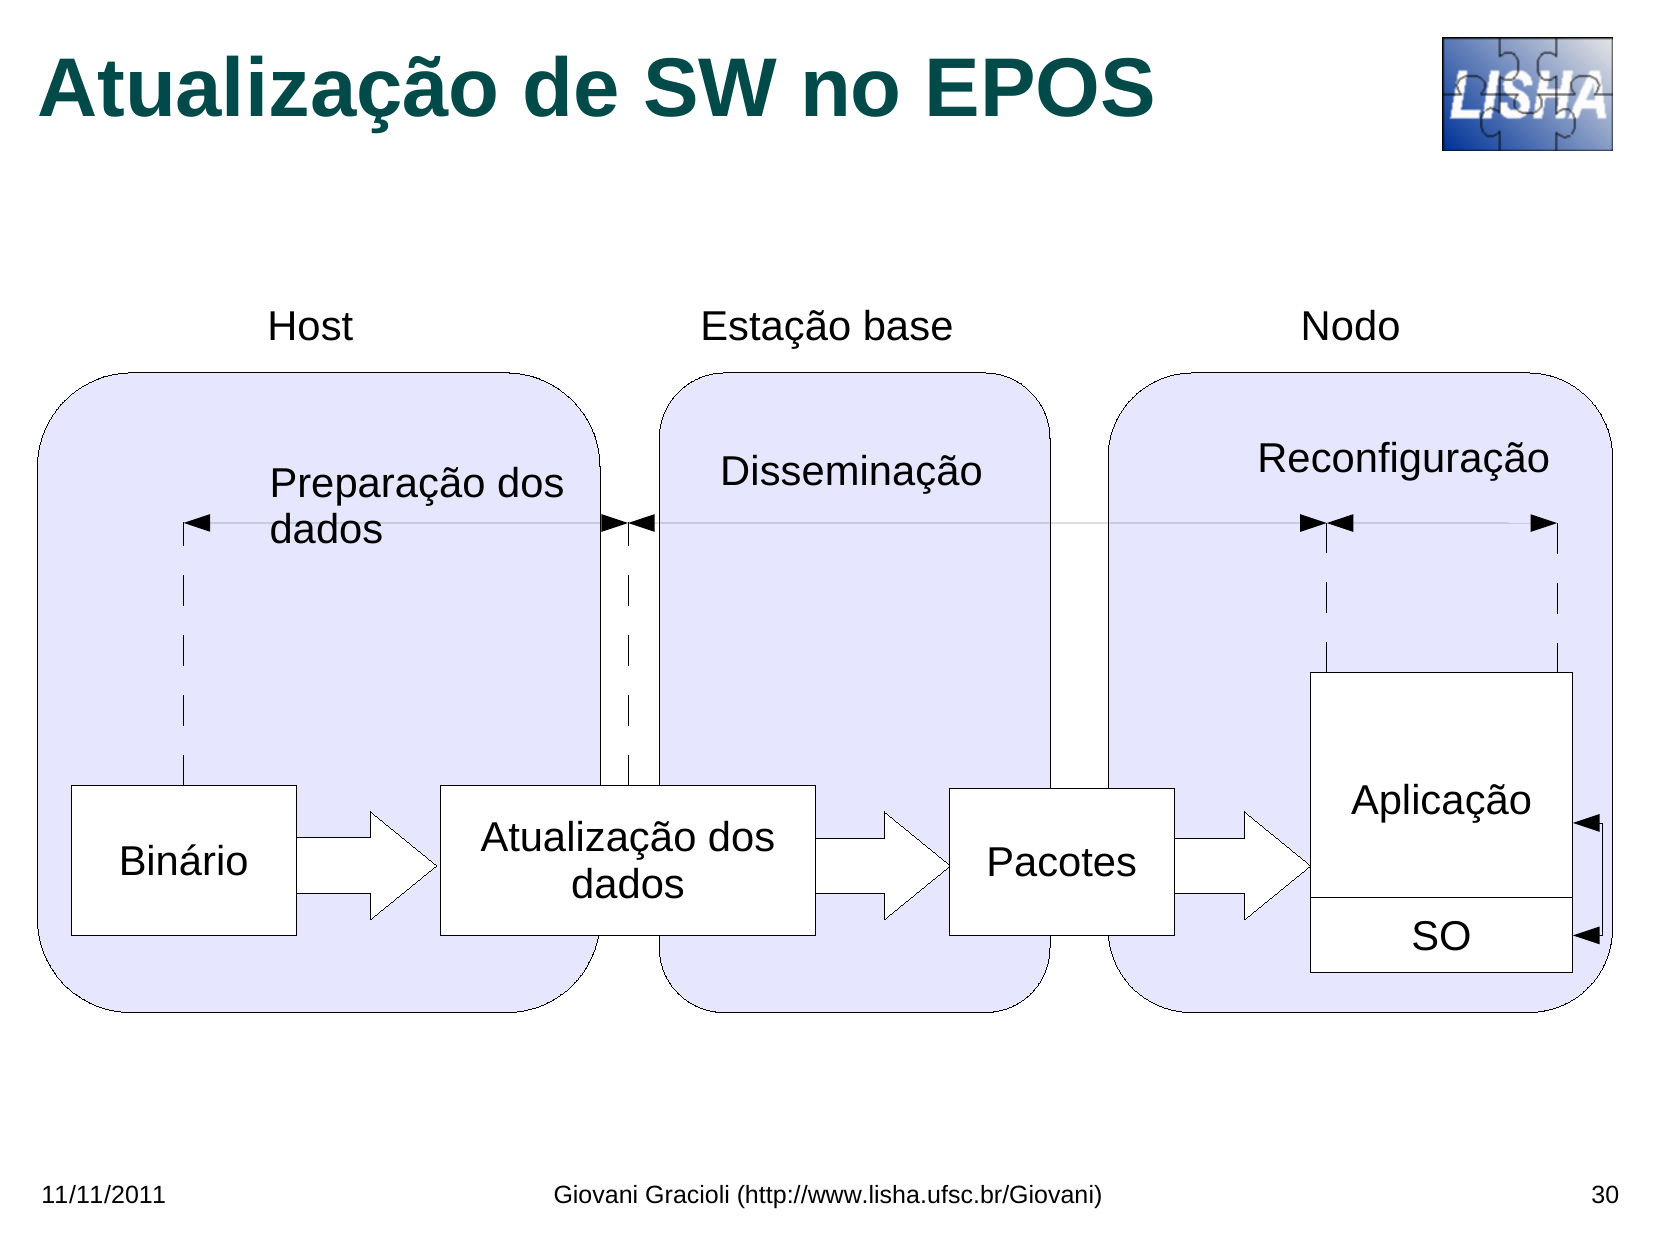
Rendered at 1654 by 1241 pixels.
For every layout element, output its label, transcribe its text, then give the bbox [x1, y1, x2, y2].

text_box Estação base [700, 303, 953, 350]
text_box Aplicação [1310, 672, 1573, 897]
text_box SO [1310, 897, 1573, 973]
title Atualização de SW no EPOS [37, 37, 1426, 151]
text_box Pacotes [949, 788, 1175, 936]
text_box [659, 524, 1051, 1013]
text_box [659, 372, 1051, 522]
text_box Reconfiguração [1257, 435, 1549, 482]
picture [1442, 37, 1613, 151]
text_box Nodo [1300, 303, 1401, 350]
text_box Binário [71, 785, 297, 936]
text_box Atualização dos dados [440, 785, 816, 936]
text_box Disseminação [720, 447, 982, 495]
text_box [1108, 372, 1613, 1013]
text_box Preparação dos dados [269, 459, 564, 553]
text_box [37, 372, 601, 1013]
text_box Host [267, 303, 353, 350]
